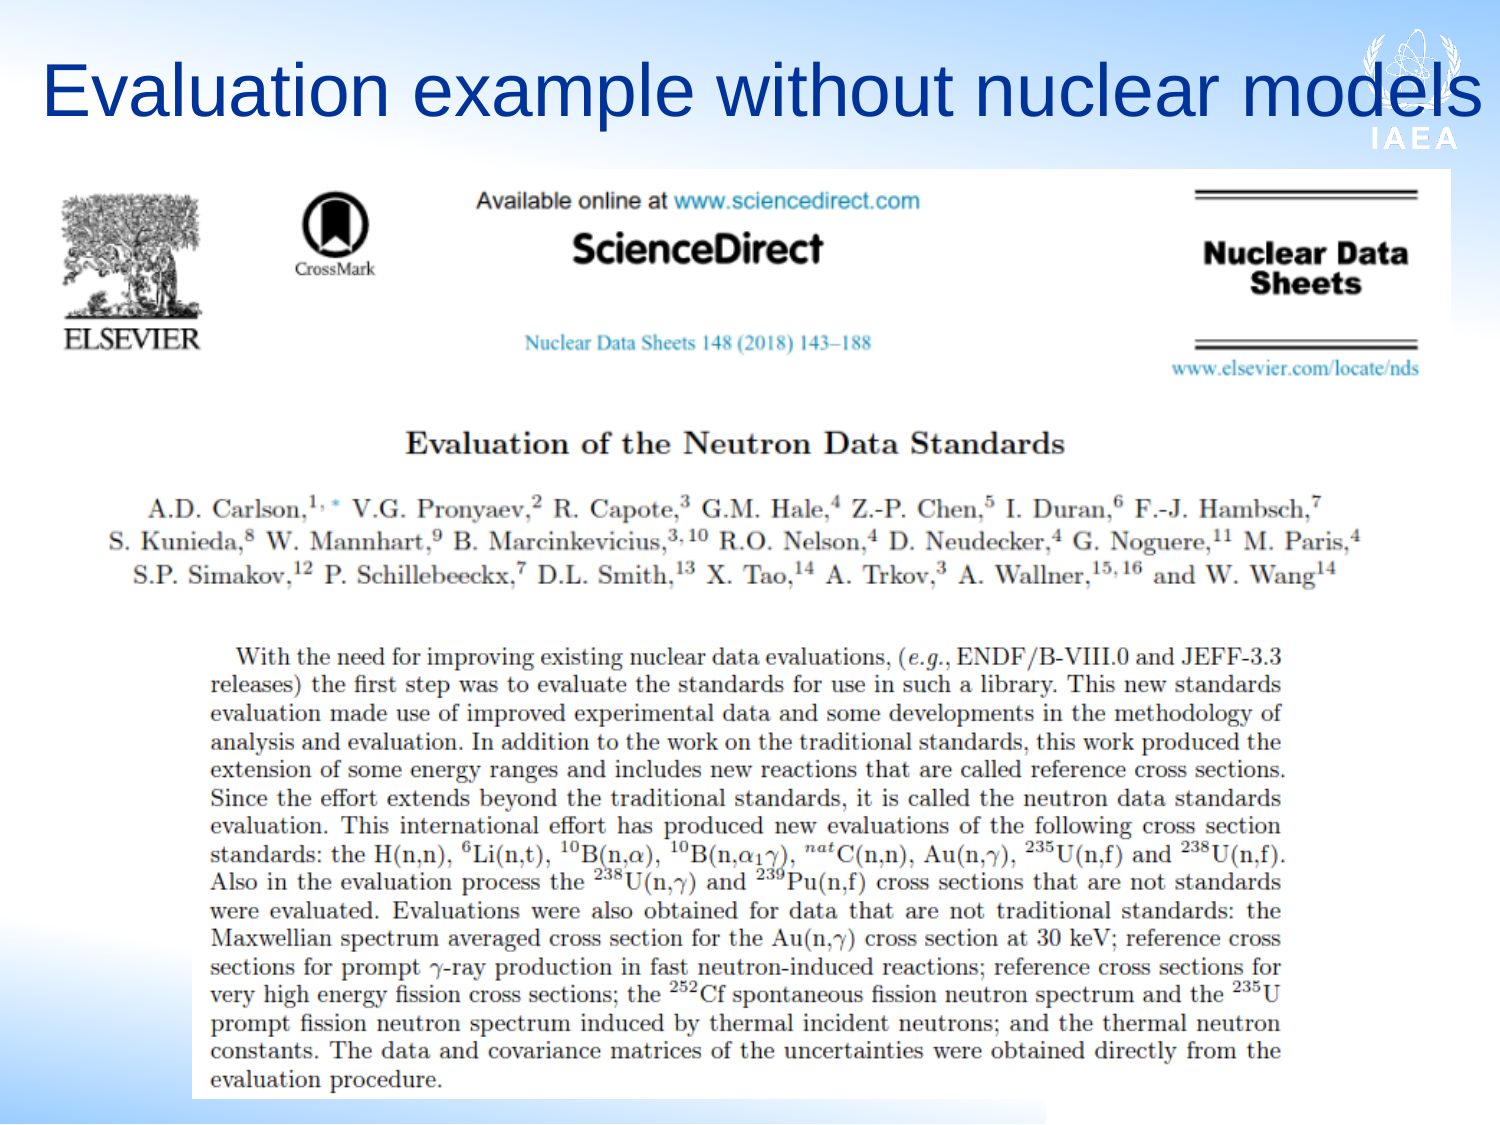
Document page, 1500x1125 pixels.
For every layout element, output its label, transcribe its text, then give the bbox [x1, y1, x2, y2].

title Evaluation example without nuclear models [41, 5, 1490, 174]
picture [192, 639, 1308, 1099]
picture [46, 169, 1451, 598]
